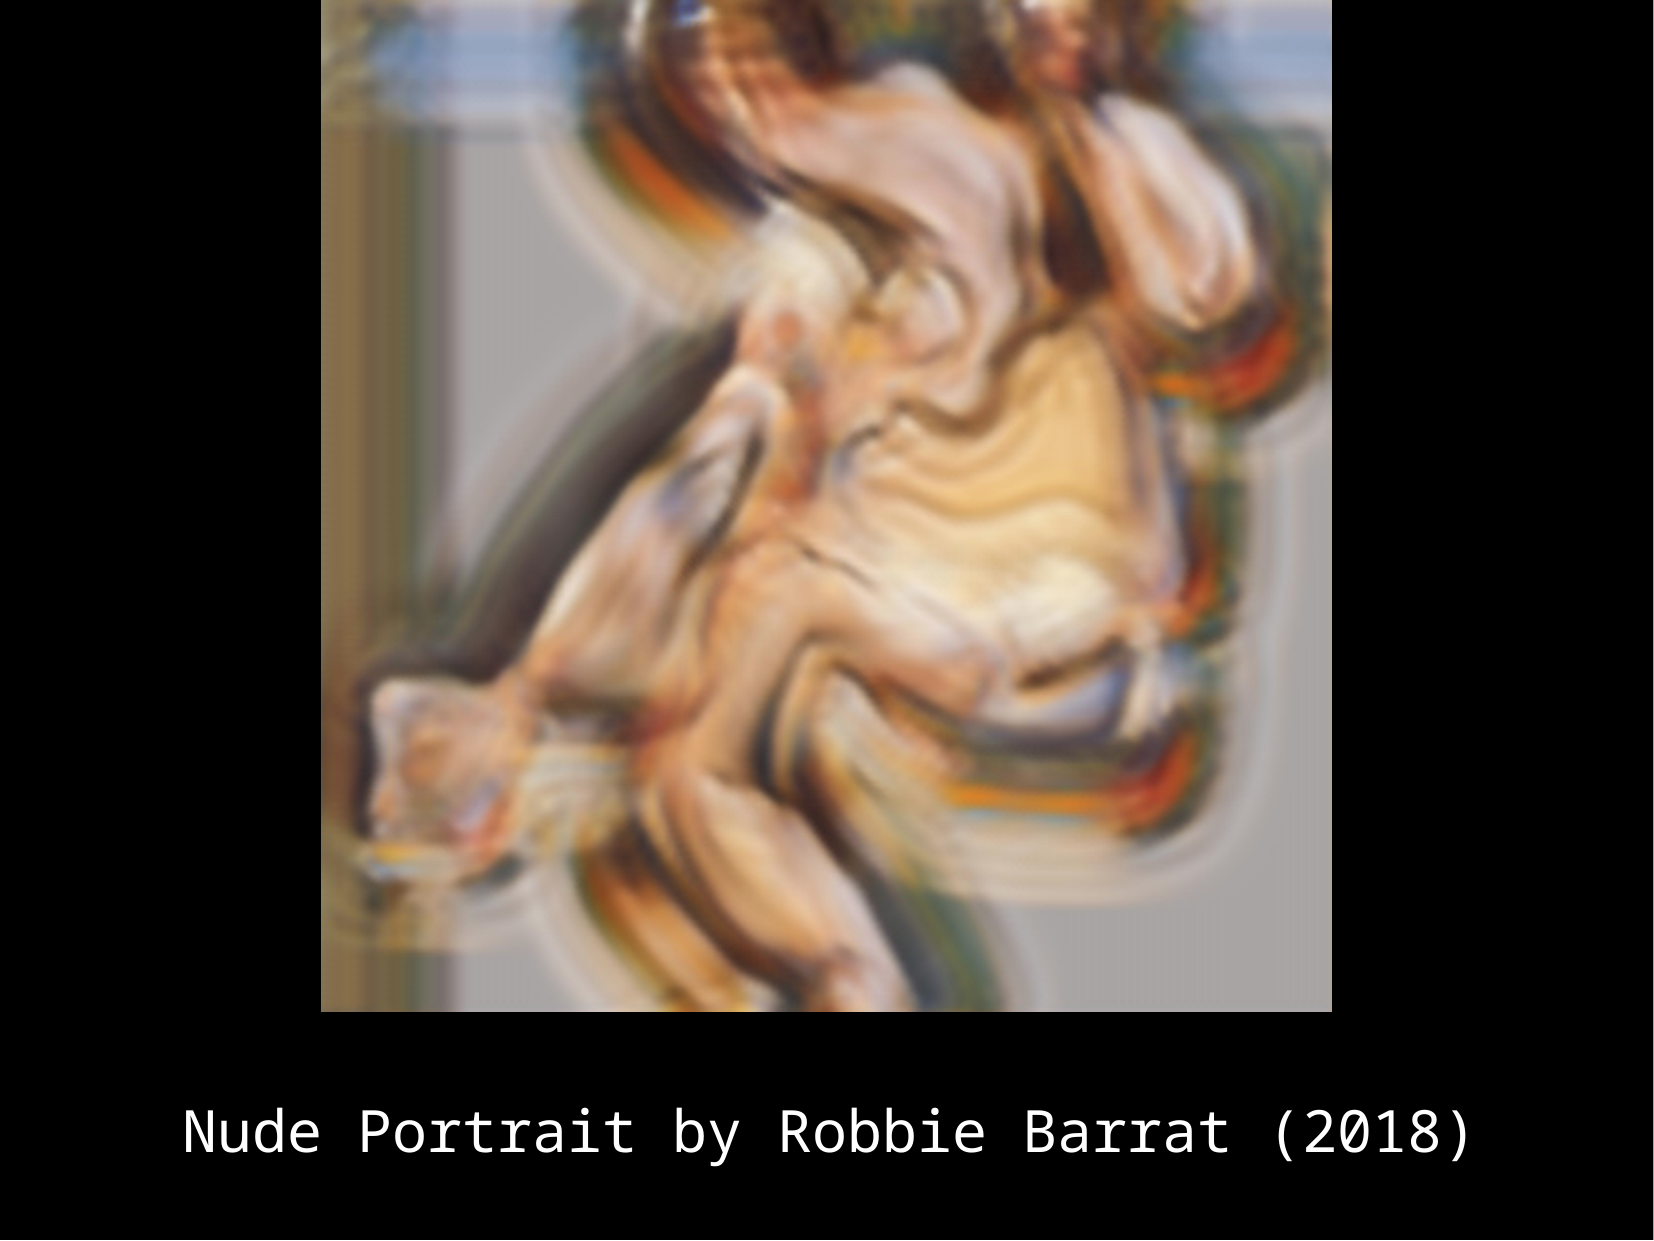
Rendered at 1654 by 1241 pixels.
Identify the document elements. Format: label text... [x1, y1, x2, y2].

title Nude Portrait by Robbie Barrat (2018) [118, 1031, 1542, 1229]
picture [321, 0, 1332, 1012]
